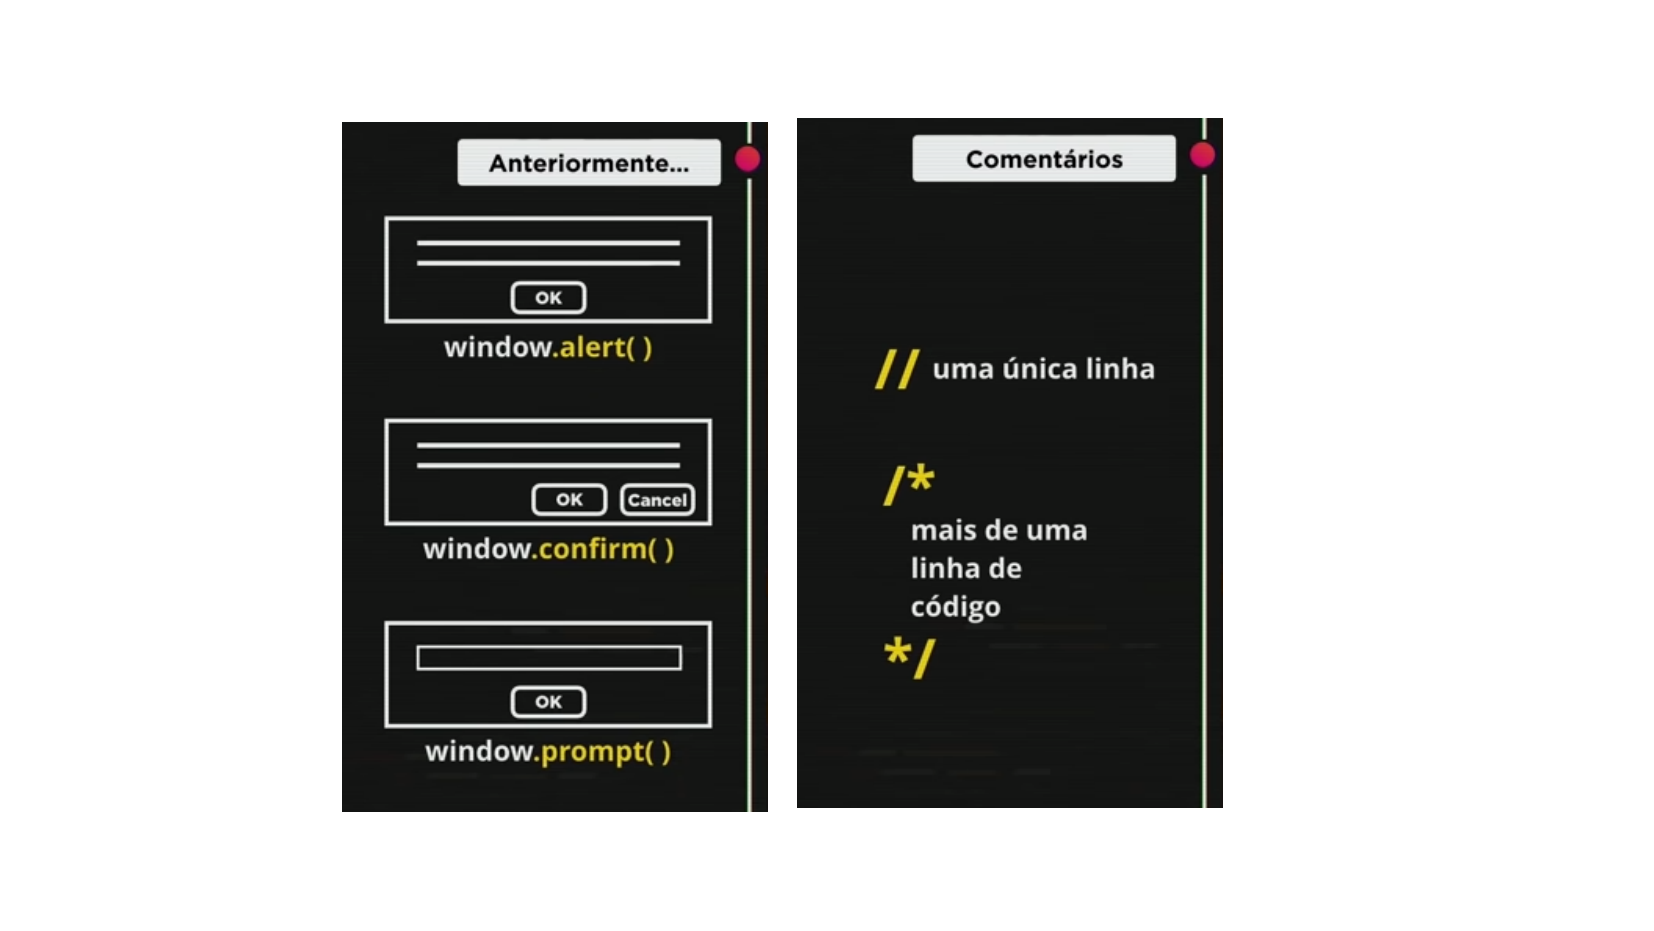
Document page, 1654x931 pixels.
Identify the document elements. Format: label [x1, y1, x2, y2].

picture [797, 118, 1223, 808]
picture [342, 122, 768, 812]
